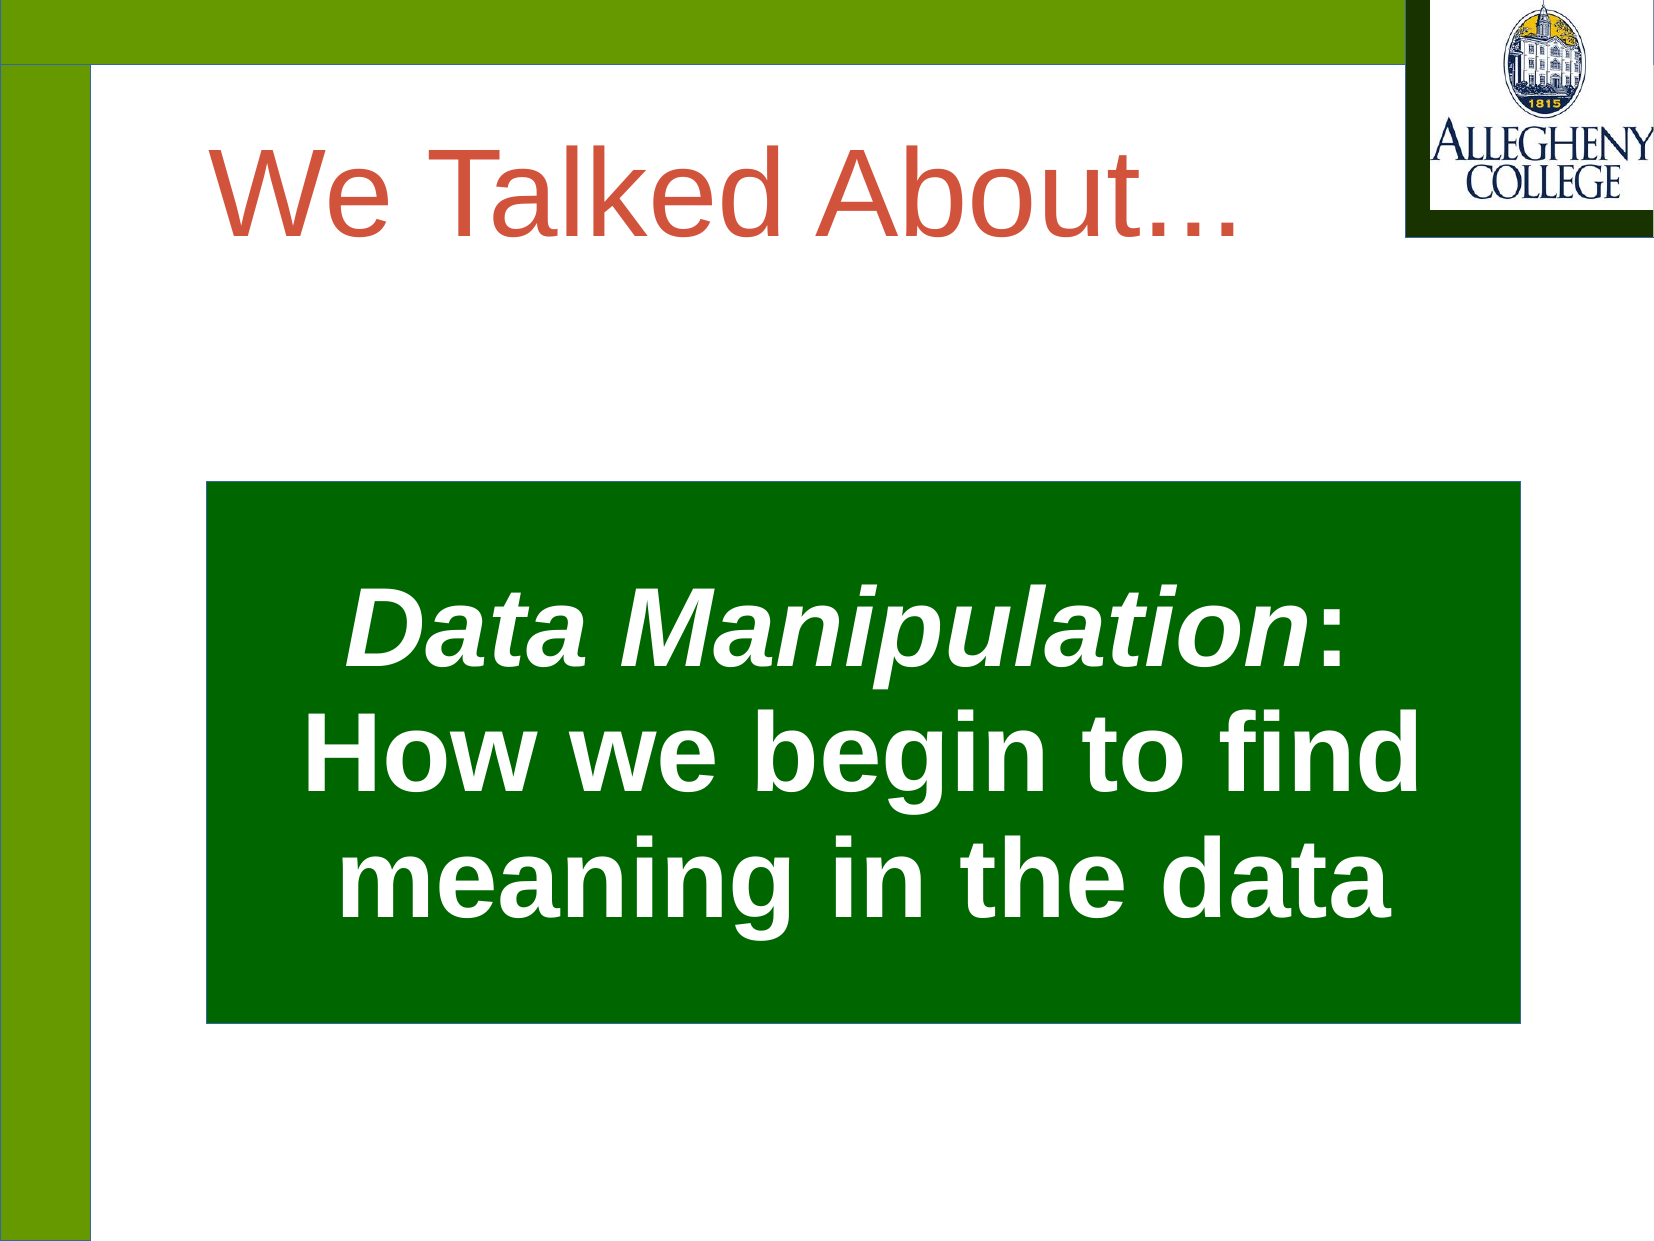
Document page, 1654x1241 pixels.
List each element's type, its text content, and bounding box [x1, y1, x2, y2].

text_box We Talked About... [193, 104, 1378, 268]
text_box [0, 0, 1654, 1241]
text_box Data Manipulation: How we begin to find meaning in the data [206, 481, 1521, 1024]
picture [1430, 0, 1654, 210]
